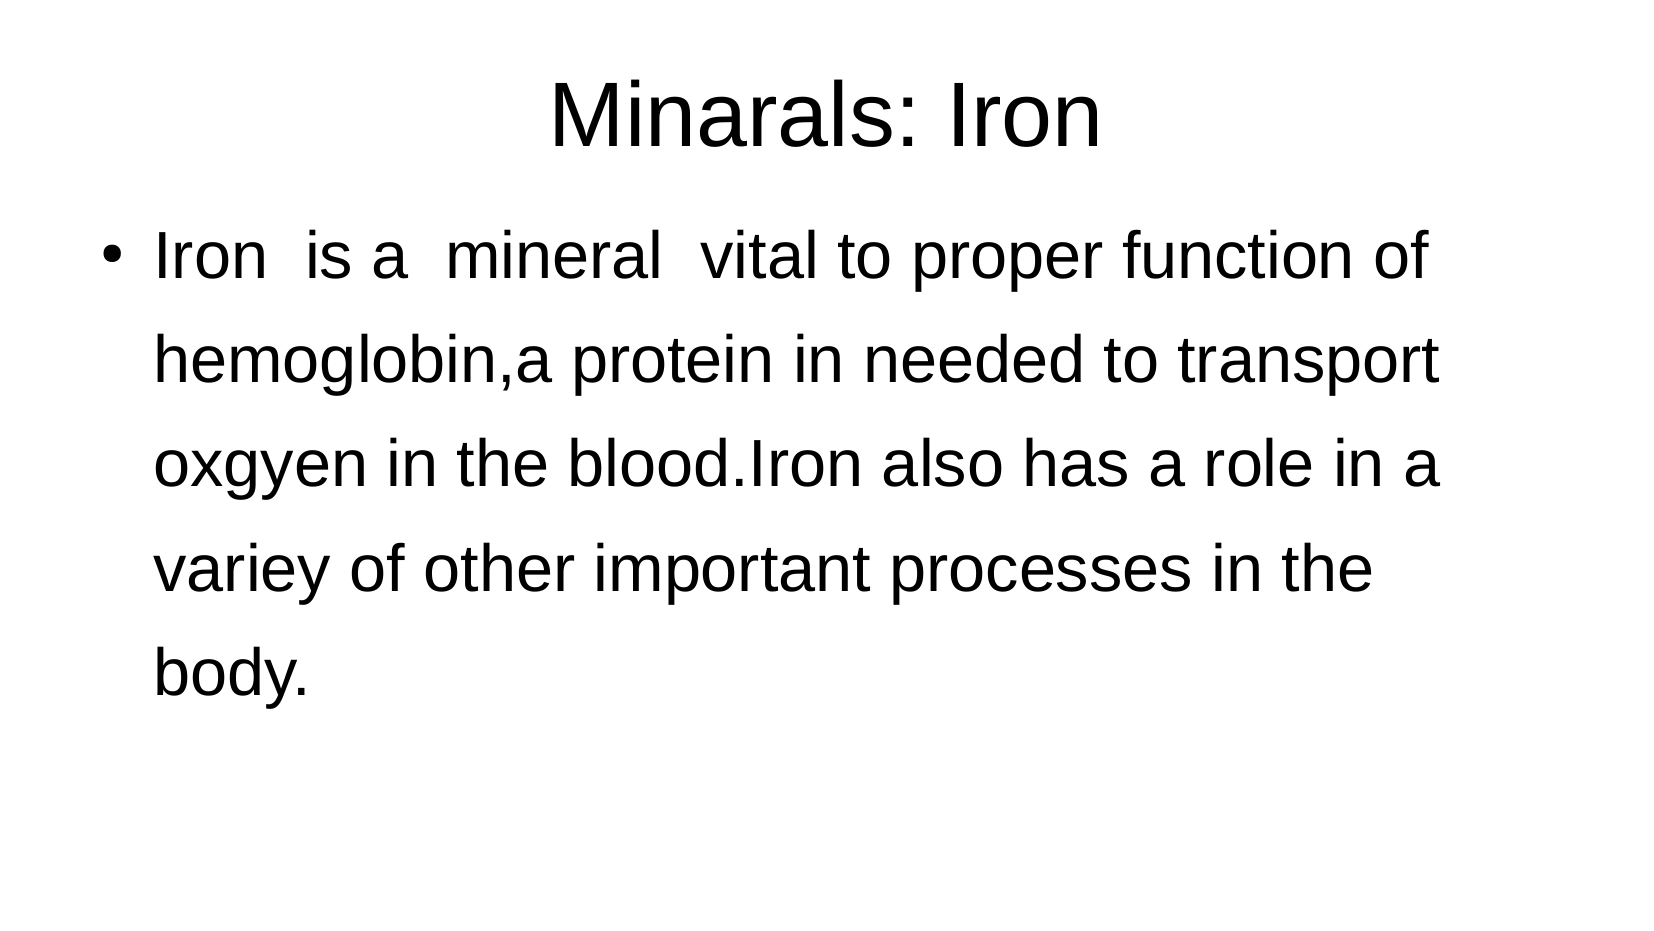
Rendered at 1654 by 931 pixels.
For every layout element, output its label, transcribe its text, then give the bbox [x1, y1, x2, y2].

list Iron is a mineral vital to proper function of hemoglobin,a protein in needed to transport oxgyen in the blood.Iron also has a role in a variey of other important processes in the body. [82, 217, 1571, 758]
title Minarals: Iron [82, 37, 1571, 193]
